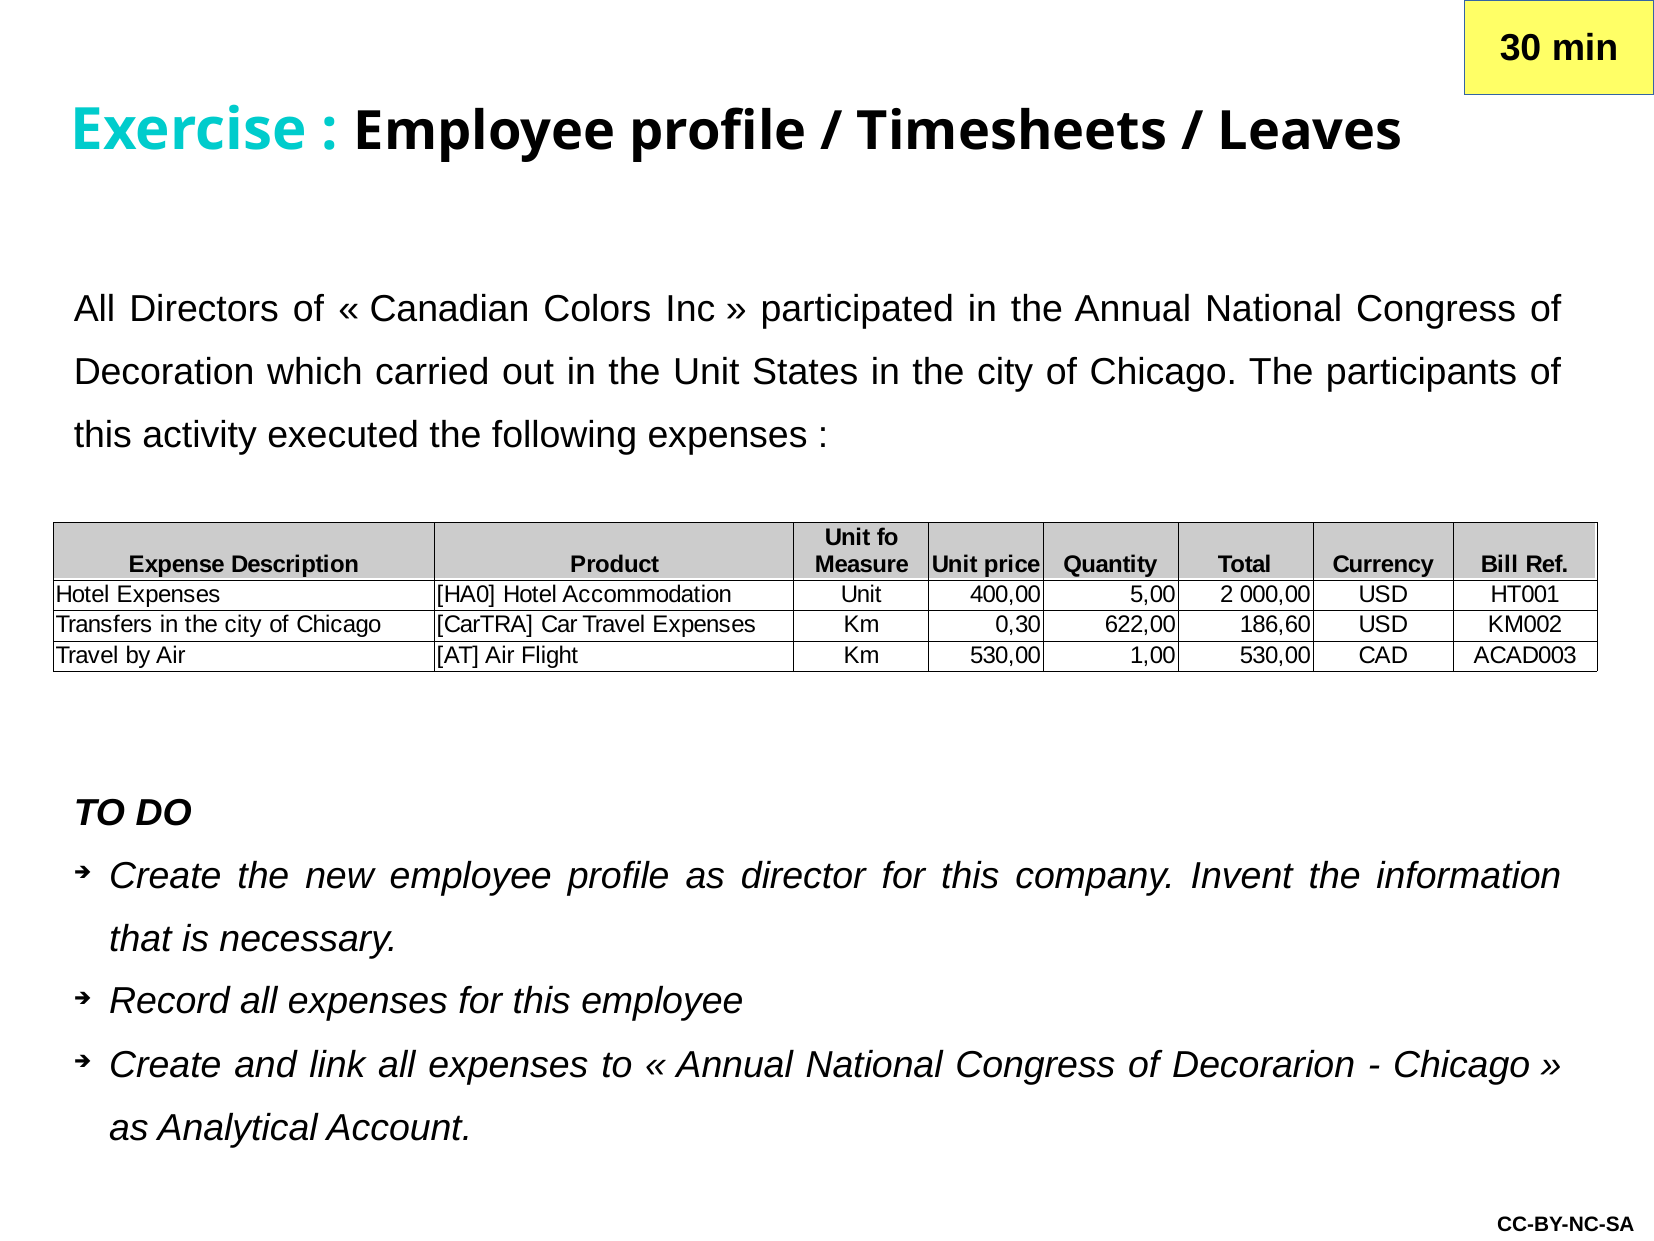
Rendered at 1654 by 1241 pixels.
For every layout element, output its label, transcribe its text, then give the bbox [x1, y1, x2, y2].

text_box All Directors of « Canadian Colors Inc » participated in the Annual National Congress of Decoration which carried out in the Unit States in the city of Chicago. The participants of this activity executed the following expenses : TO DO Create the new employee profile as director for this company. Invent the information that is necessary. Record all expenses for this employee Create and link all expenses to « Annual National Congress of Decorarion - Chicago » as Analytical Account. [59, 674, 1577, 1241]
text_box All Directors of « Canadian Colors Inc » participated in the Annual National Congress of Decoration which carried out in the Unit States in the city of Chicago. The participants of this activity executed the following expenses : TO DO Create the new employee profile as director for this company. Invent the information that is necessary. Record all expenses for this employee Create and link all expenses to « Annual National Congress of Decorarion - Chicago » as Analytical Account. [59, 259, 1577, 522]
picture [53, 522, 1599, 674]
text_box 30 min [1464, 0, 1654, 95]
title Exercise : Employee profile / Timesheets / Leaves [70, 23, 1560, 231]
text_box CC-BY-NC-SA [1482, 1204, 1654, 1241]
